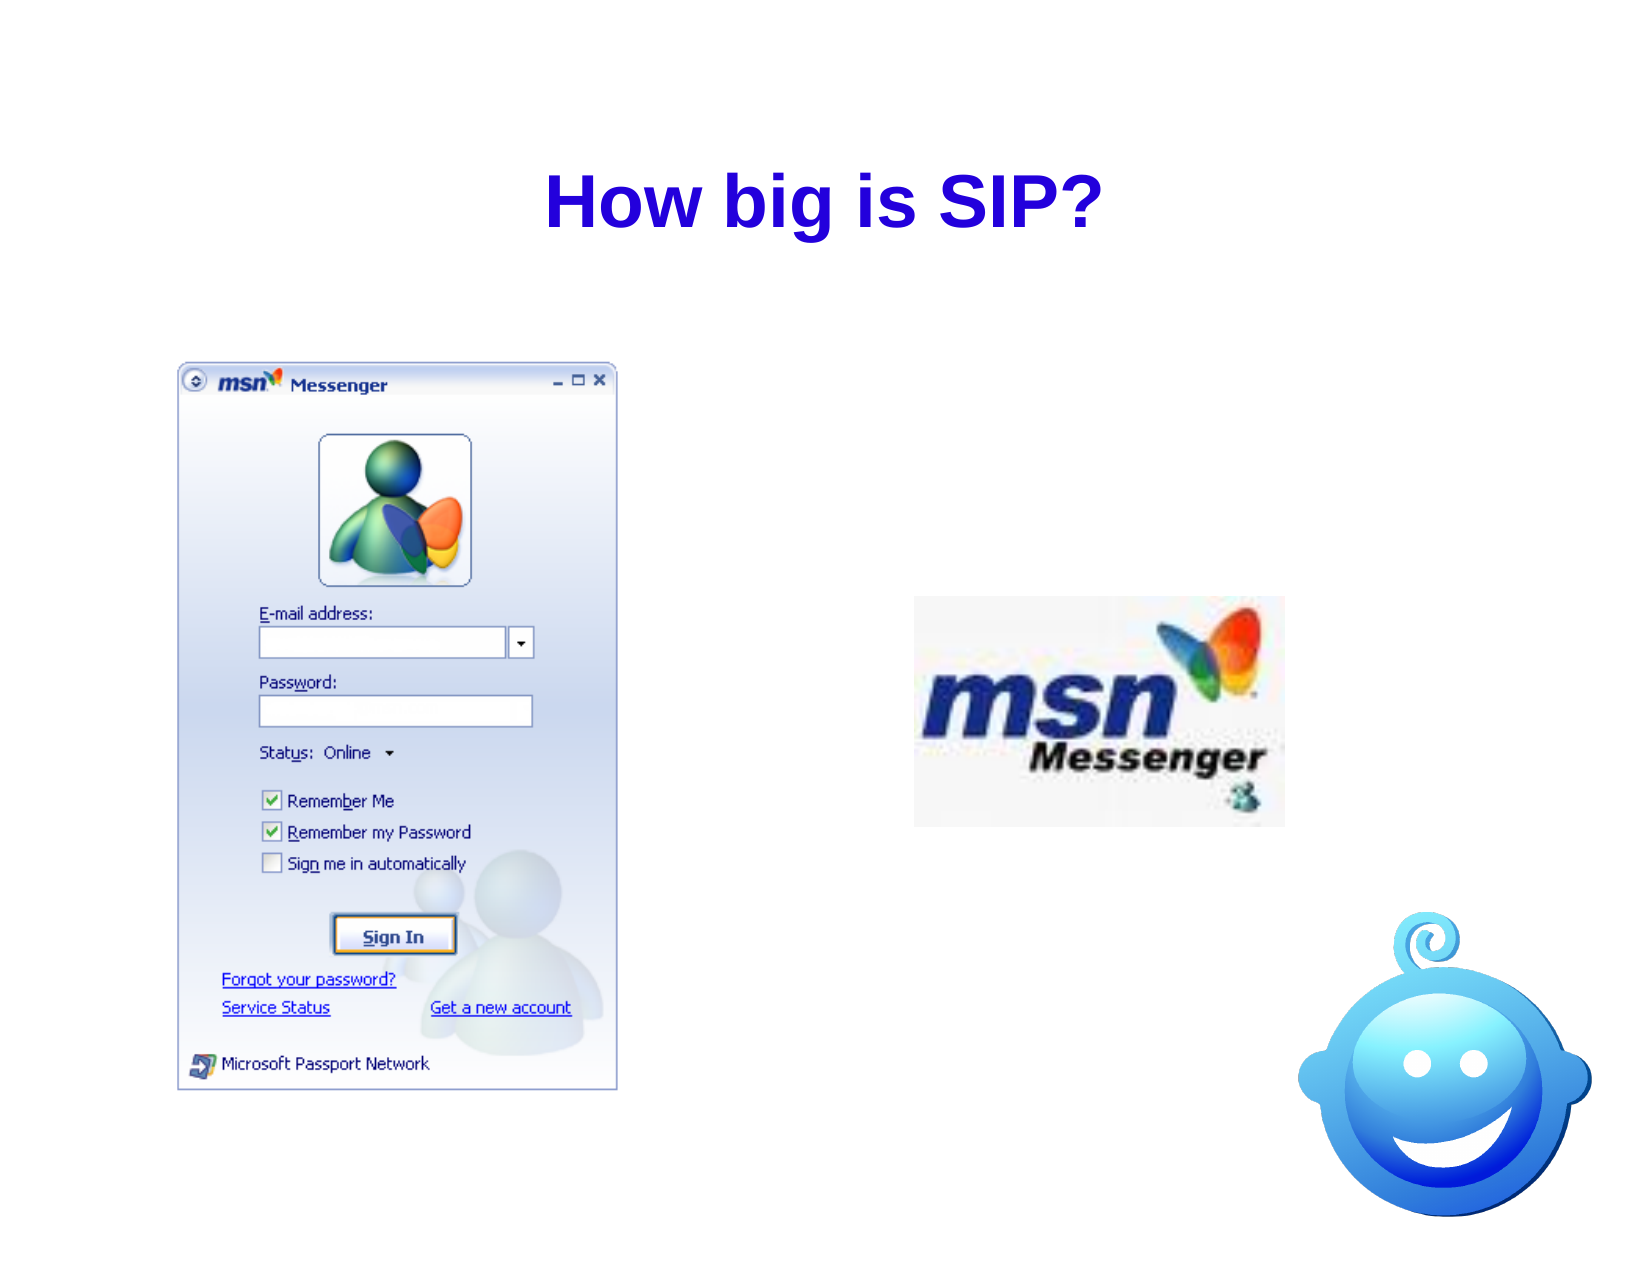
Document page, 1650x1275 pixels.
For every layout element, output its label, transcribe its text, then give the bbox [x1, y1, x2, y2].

picture [914, 596, 1285, 827]
picture [1298, 911, 1592, 1217]
picture [176, 359, 621, 1092]
title How big is SIP? [135, 104, 1515, 299]
